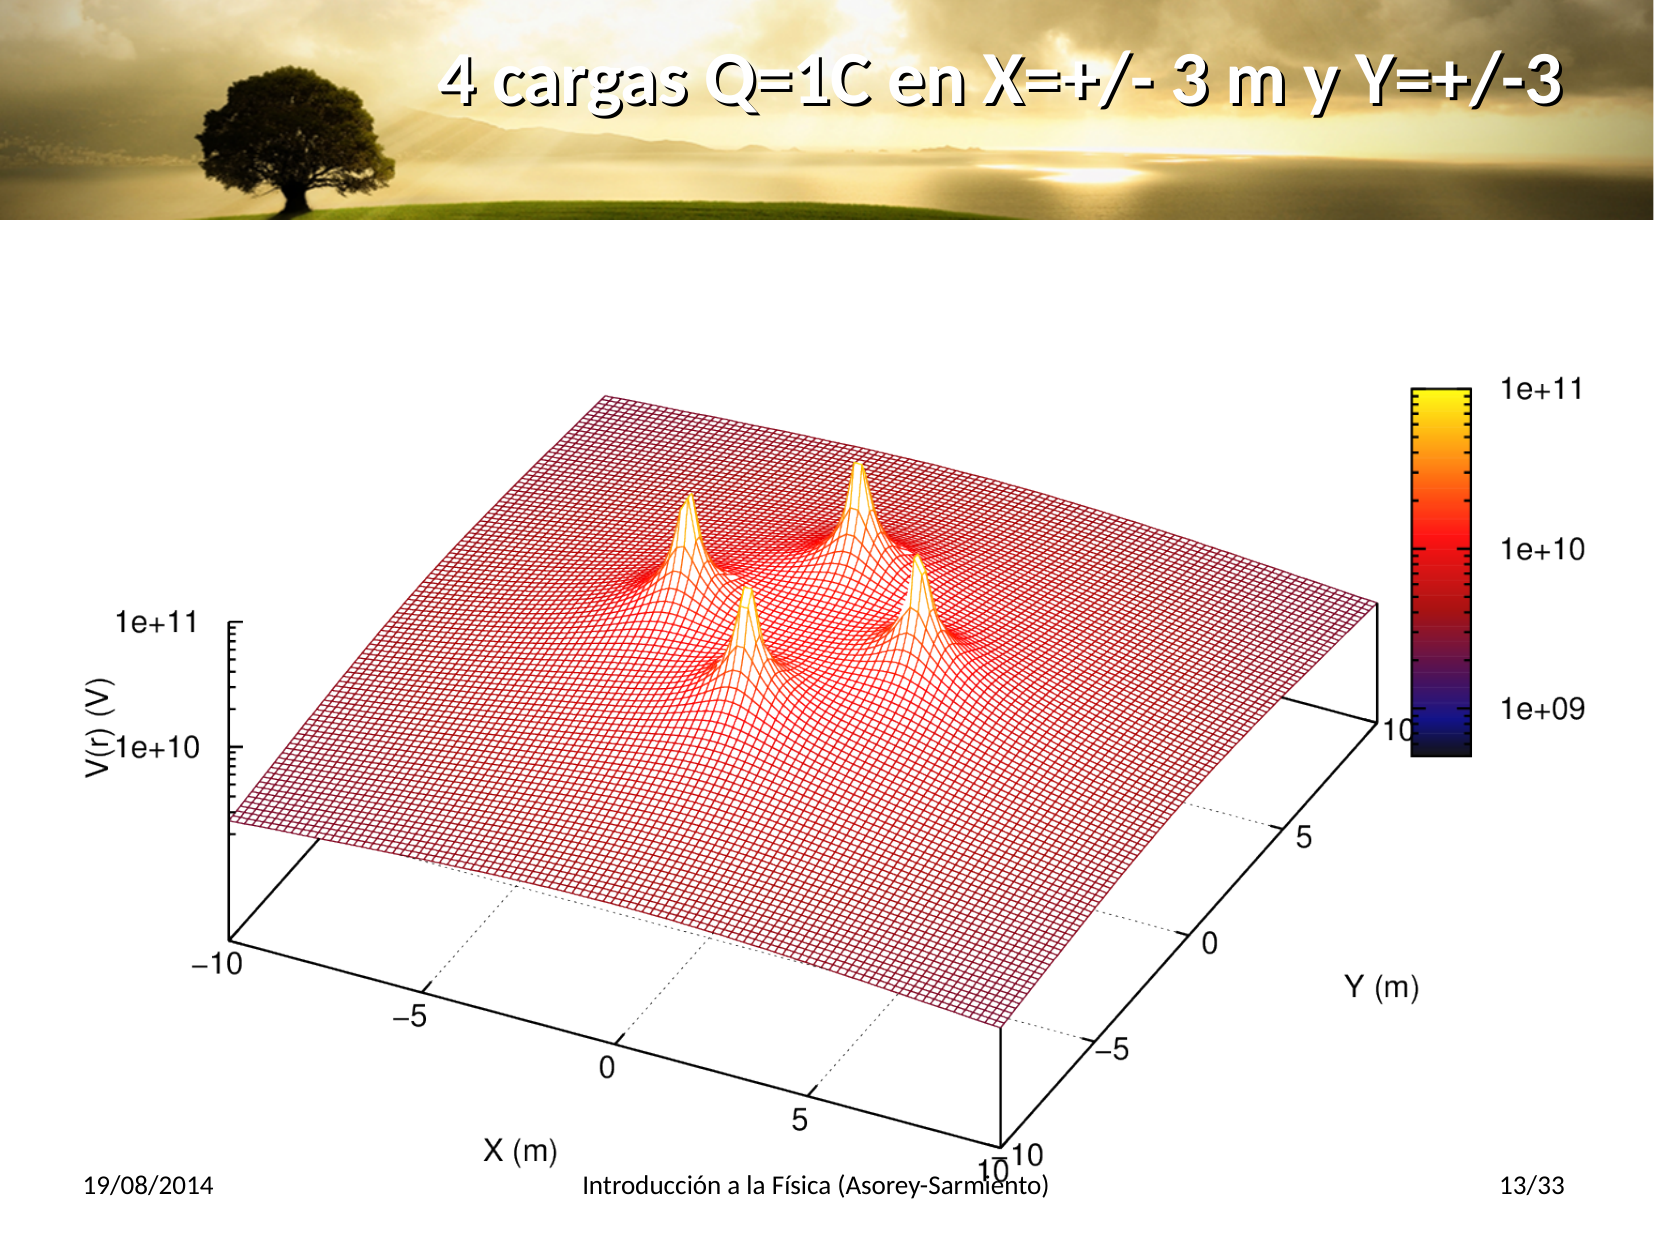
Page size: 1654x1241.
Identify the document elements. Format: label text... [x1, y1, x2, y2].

picture [0, 0, 1654, 1241]
title 4 cargas Q=1C en X=+/- 3 m y Y=+/-3 [75, 19, 1564, 126]
